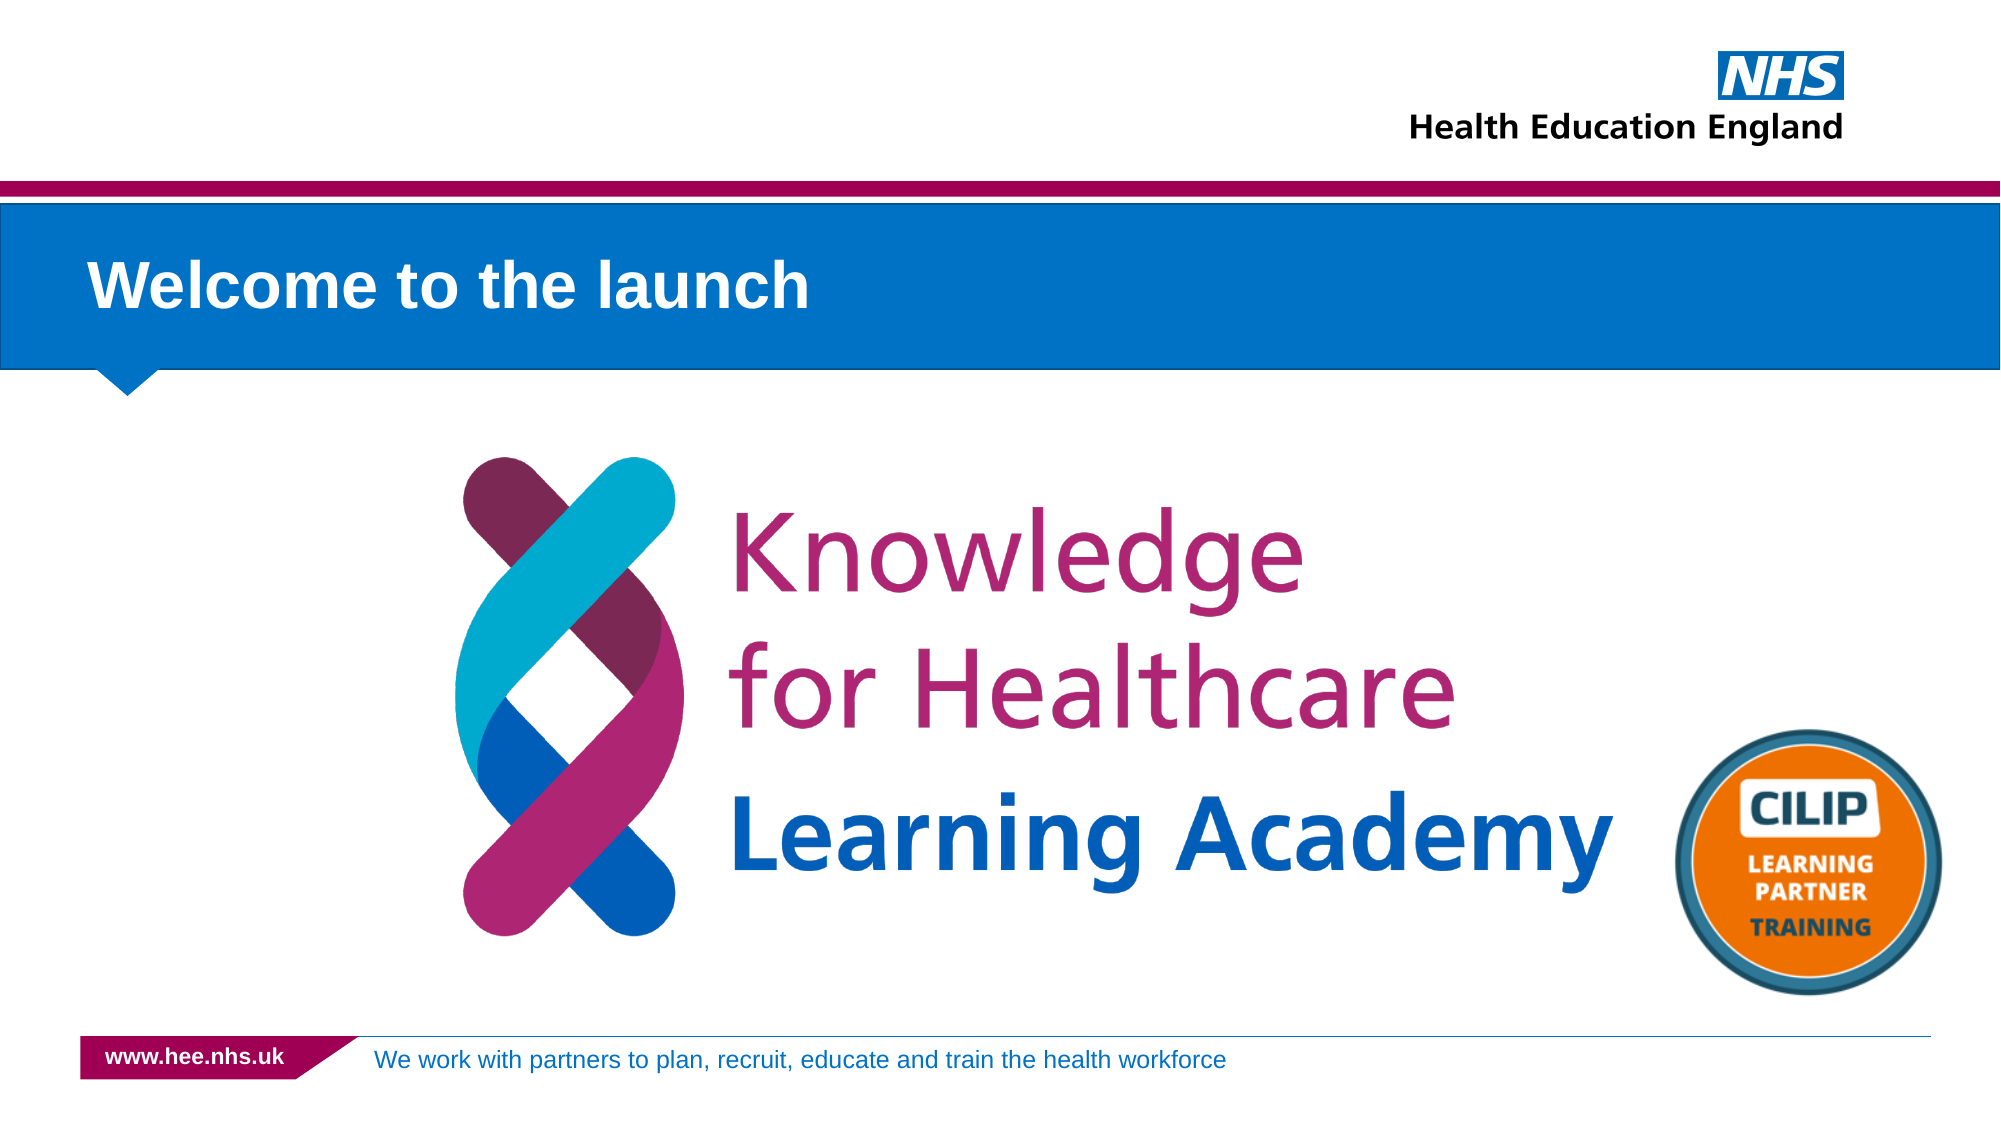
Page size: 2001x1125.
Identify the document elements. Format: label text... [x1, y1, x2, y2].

title Welcome to the launch [72, 204, 1931, 369]
picture [417, 409, 1965, 1022]
